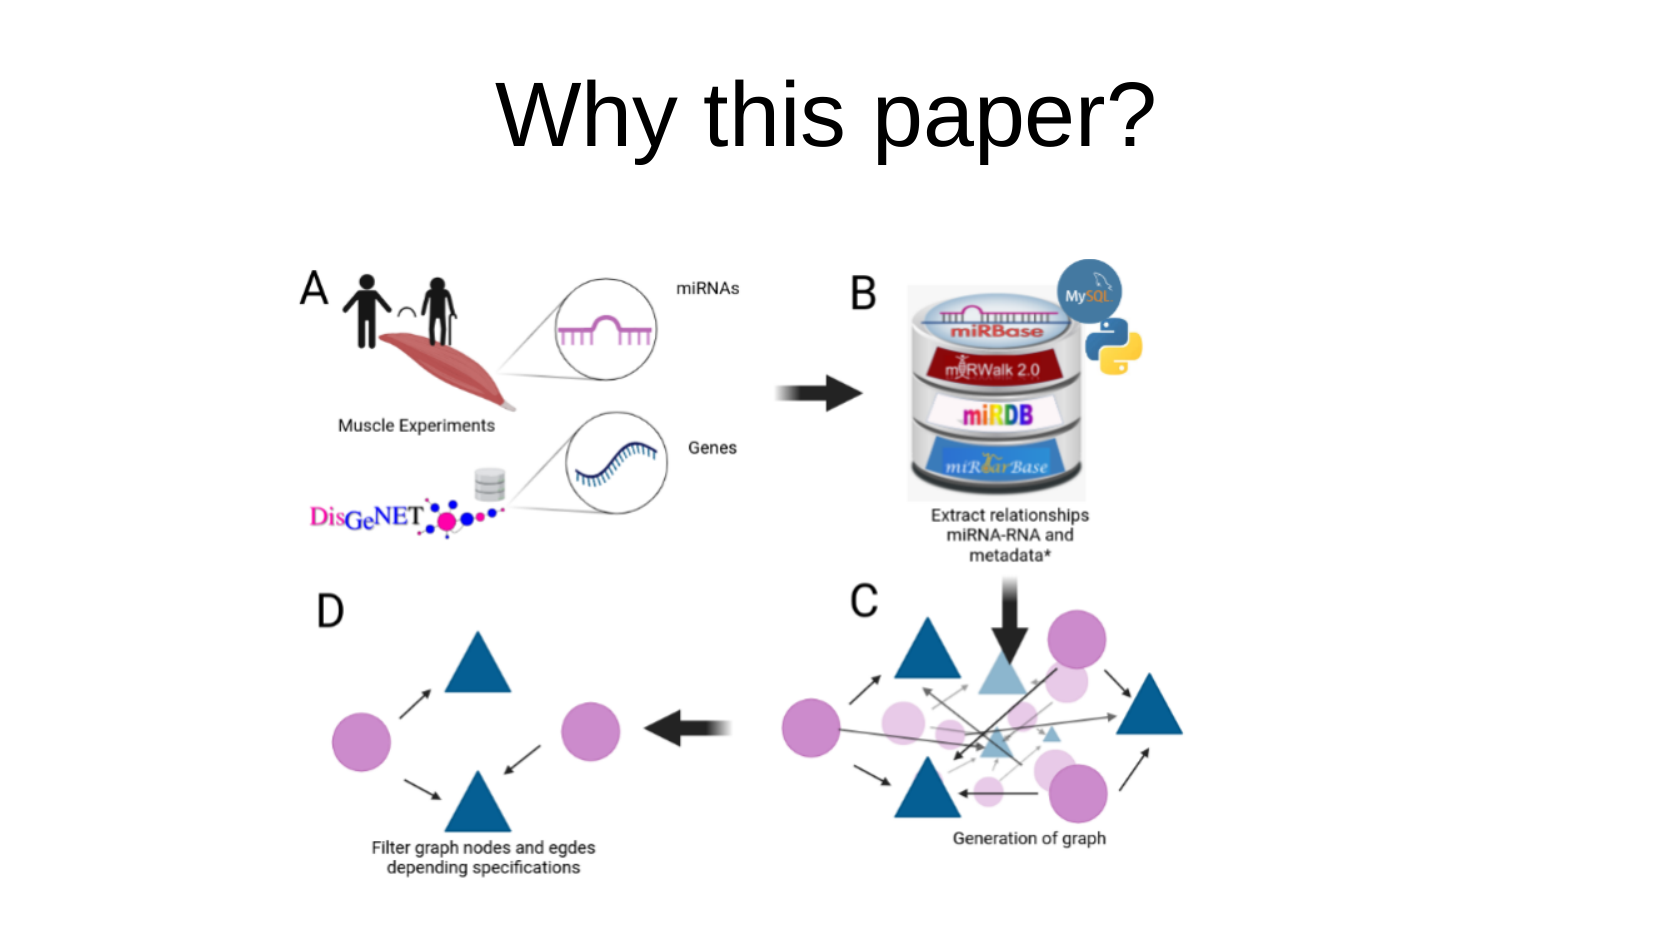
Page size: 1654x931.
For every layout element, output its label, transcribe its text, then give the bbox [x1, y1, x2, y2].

picture [295, 259, 1193, 889]
title Why this paper? [82, 37, 1571, 193]
